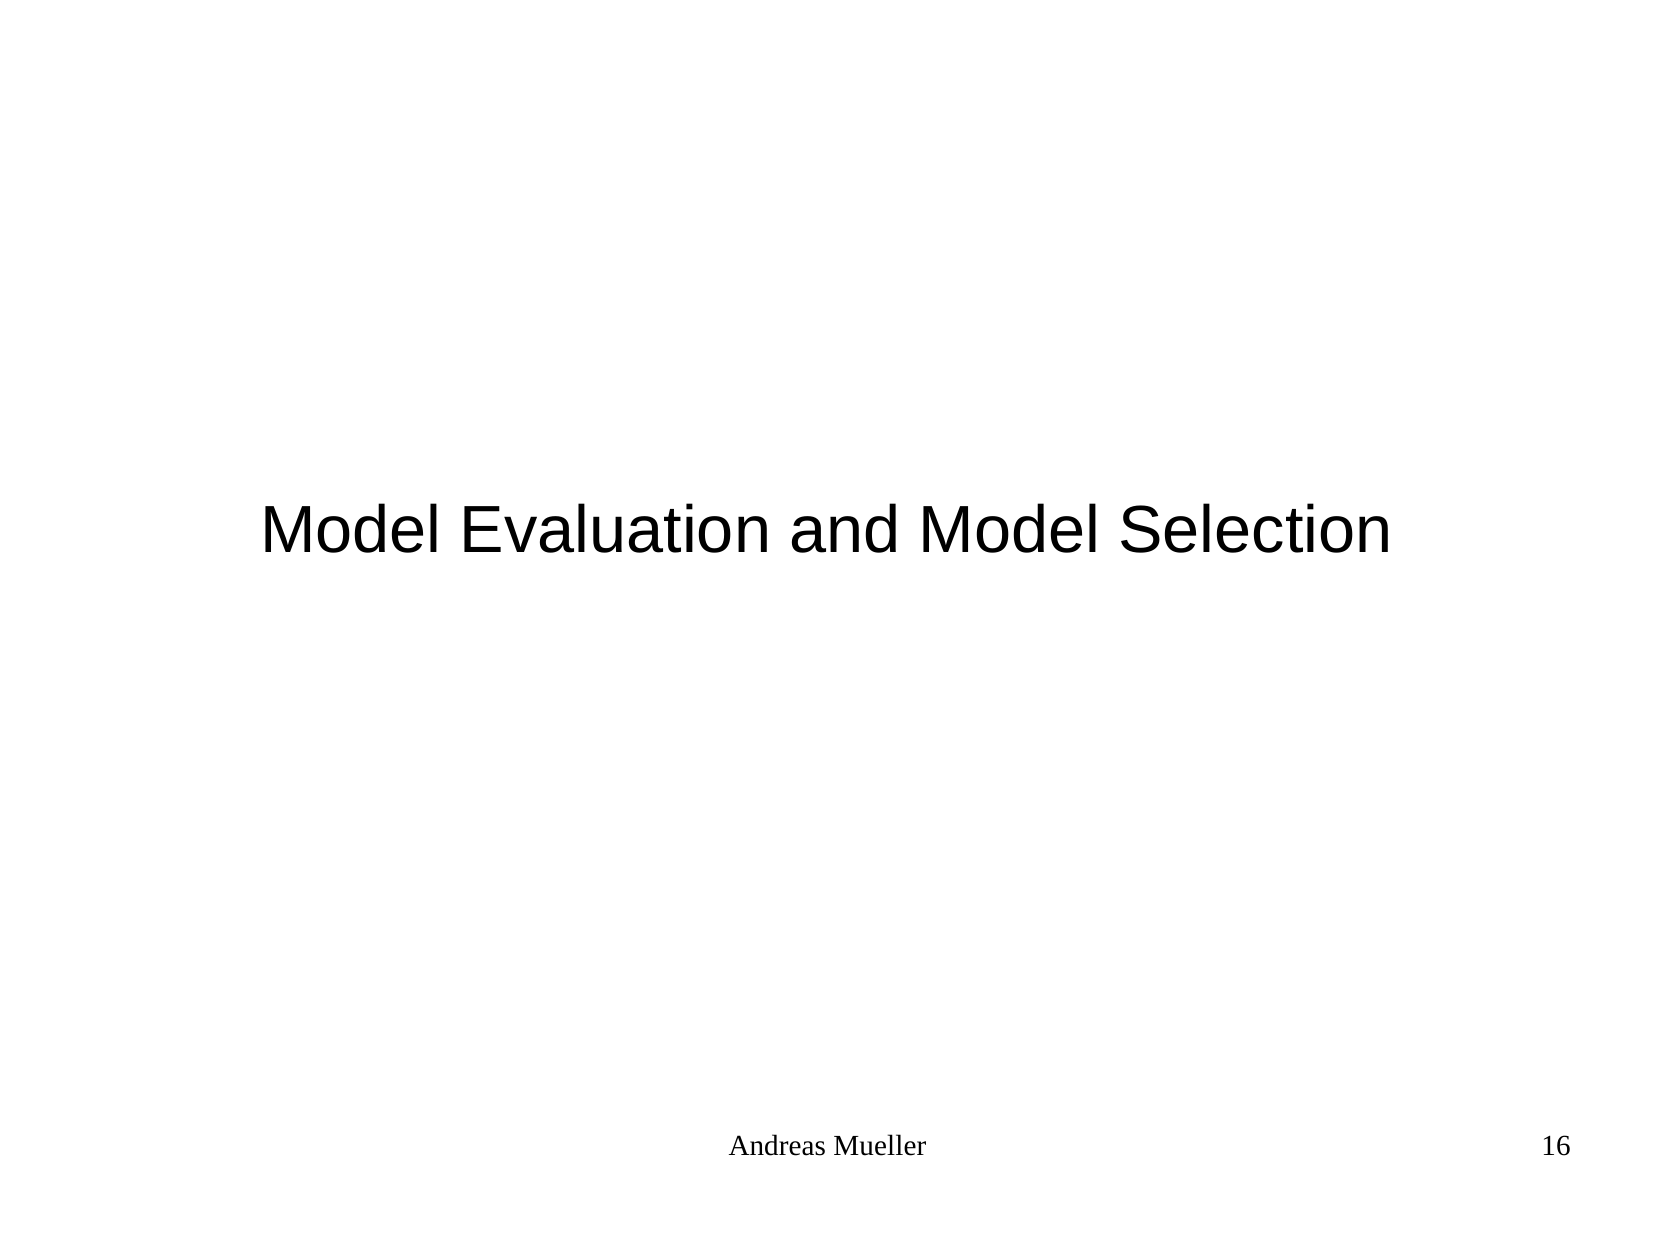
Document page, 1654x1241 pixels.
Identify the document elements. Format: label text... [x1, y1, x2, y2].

subtitle Model Evaluation and Model Selection [82, 49, 1571, 1010]
